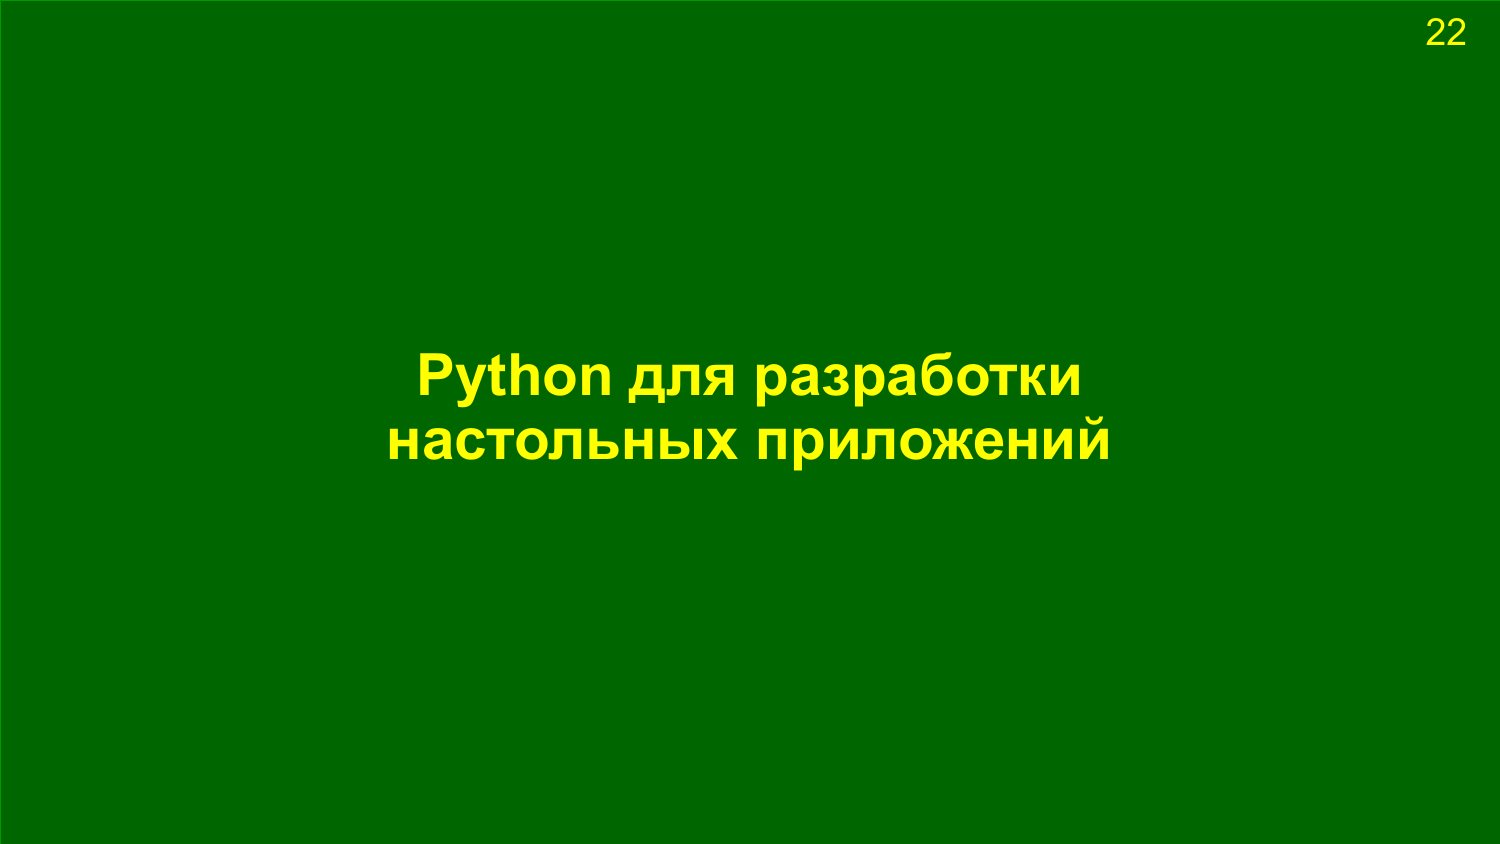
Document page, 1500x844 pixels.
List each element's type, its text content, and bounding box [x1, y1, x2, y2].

title Python для разработки настольных приложений [75, 217, 1425, 597]
